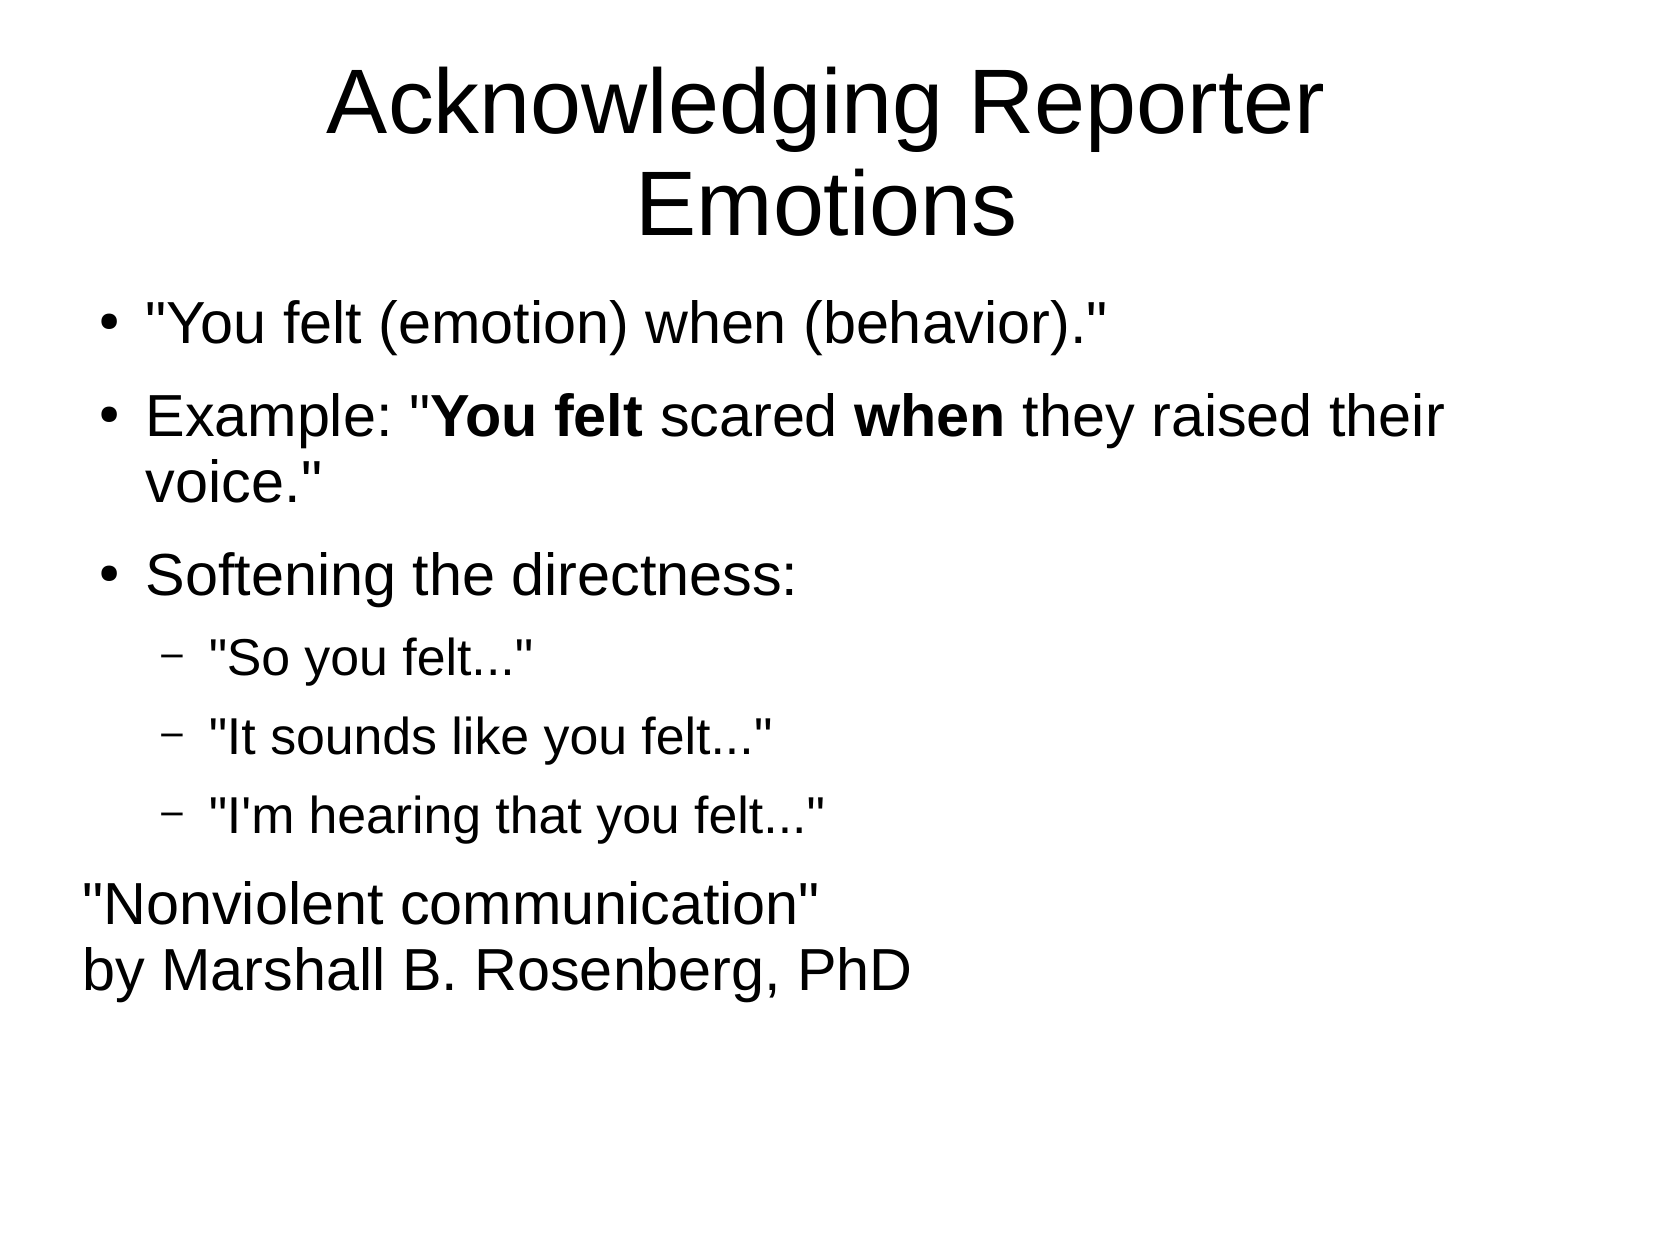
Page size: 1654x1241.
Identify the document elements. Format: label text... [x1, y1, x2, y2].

title Acknowledging Reporter Emotions [82, 49, 1571, 257]
list "You felt (emotion) when (behavior)." Example: "You felt scared when they raised their voice." Softening the directness: "So you felt..." "It sounds like you felt..." "I'm hearing that you felt..." "Nonviolent communication" by Marshall B. Rosenberg, PhD [82, 290, 1571, 1010]
